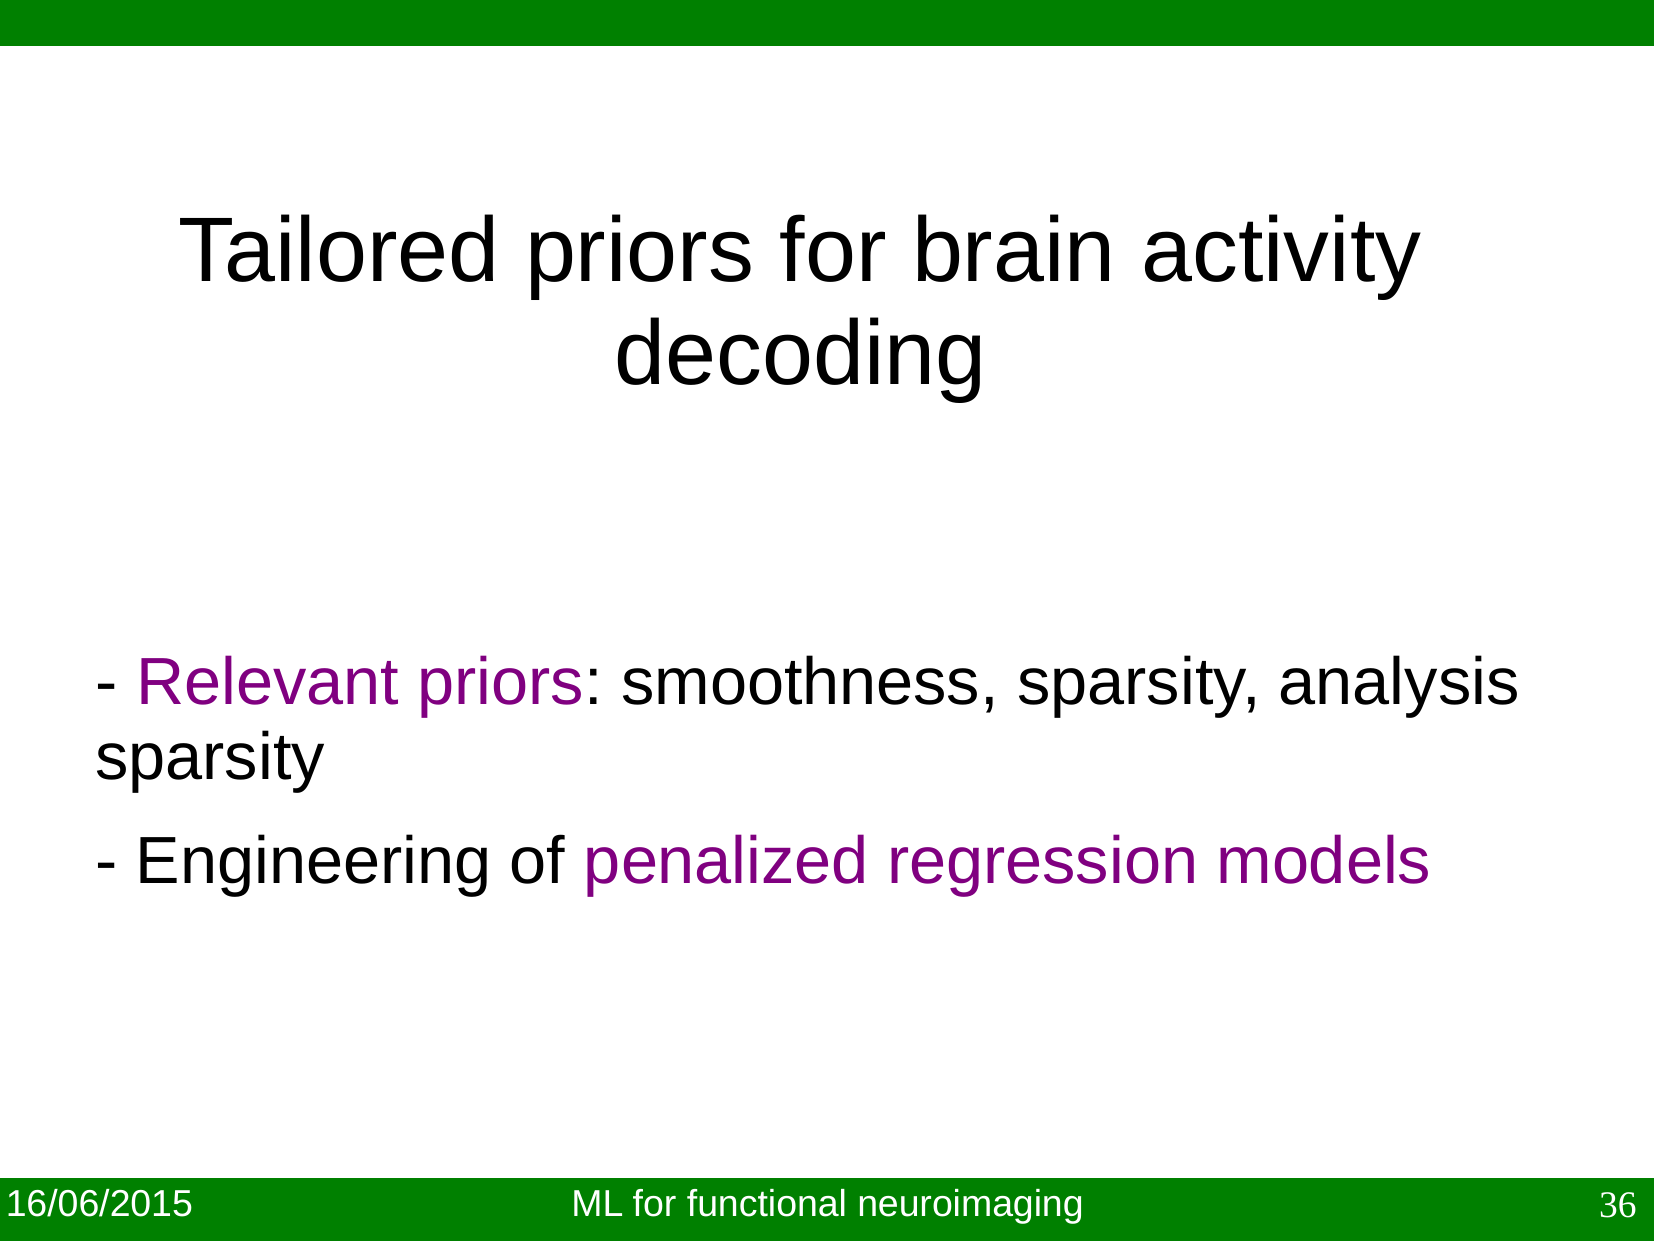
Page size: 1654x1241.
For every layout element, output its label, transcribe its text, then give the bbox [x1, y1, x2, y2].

title Tailored priors for brain activity decoding [56, 197, 1546, 406]
list - Relevant priors: smoothness, sparsity, analysis sparsity - Engineering of penalized regression models [95, 540, 1584, 1006]
